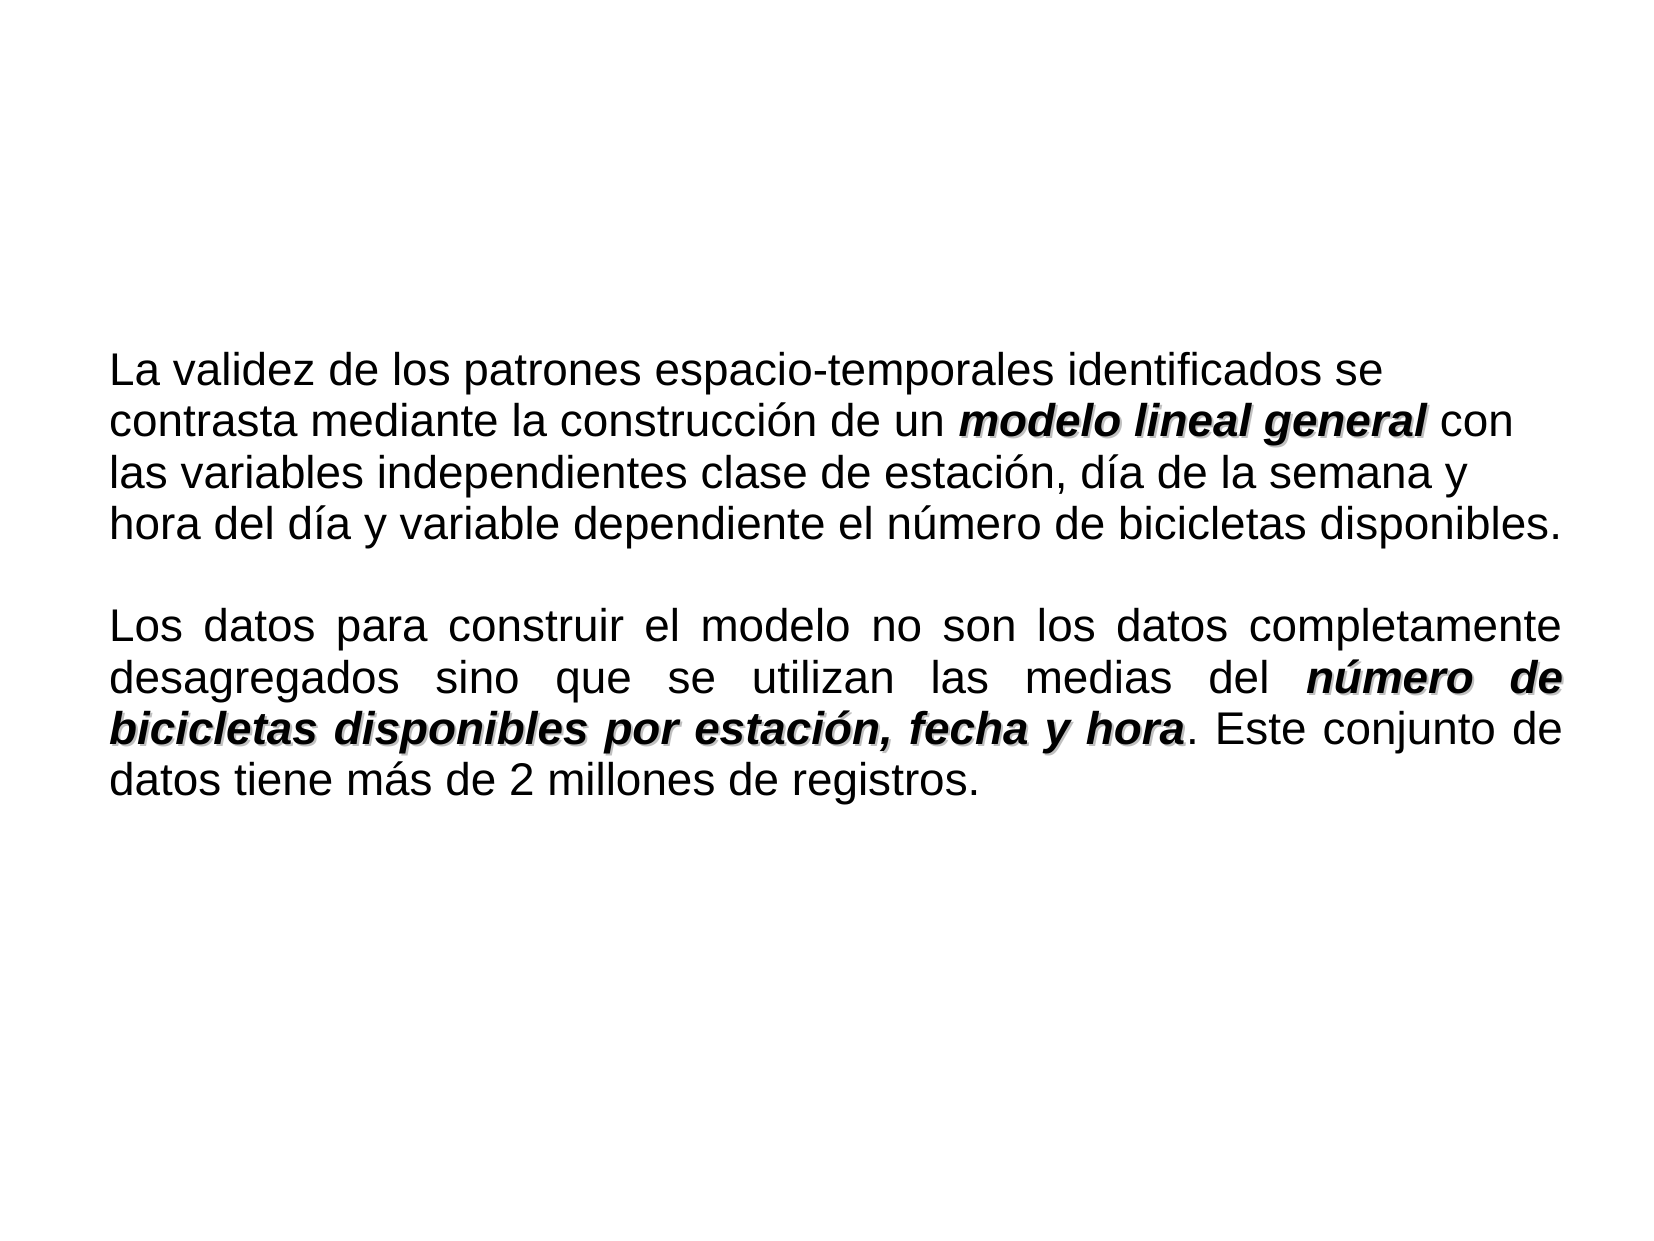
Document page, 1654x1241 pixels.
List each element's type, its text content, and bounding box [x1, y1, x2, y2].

text_box La validez de los patrones espacio-temporales identificados se contrasta mediante la construcción de un modelo lineal general con las variables independientes clase de estación, día de la semana y hora del día y variable dependiente el número de bicicletas disponibles. Los datos para construir el modelo no son los datos completamente desagregados sino que se utilizan las medias del número de bicicletas disponibles por estación, fecha y hora. Este conjunto de datos tiene más de 2 millones de registros. [94, 336, 1583, 865]
